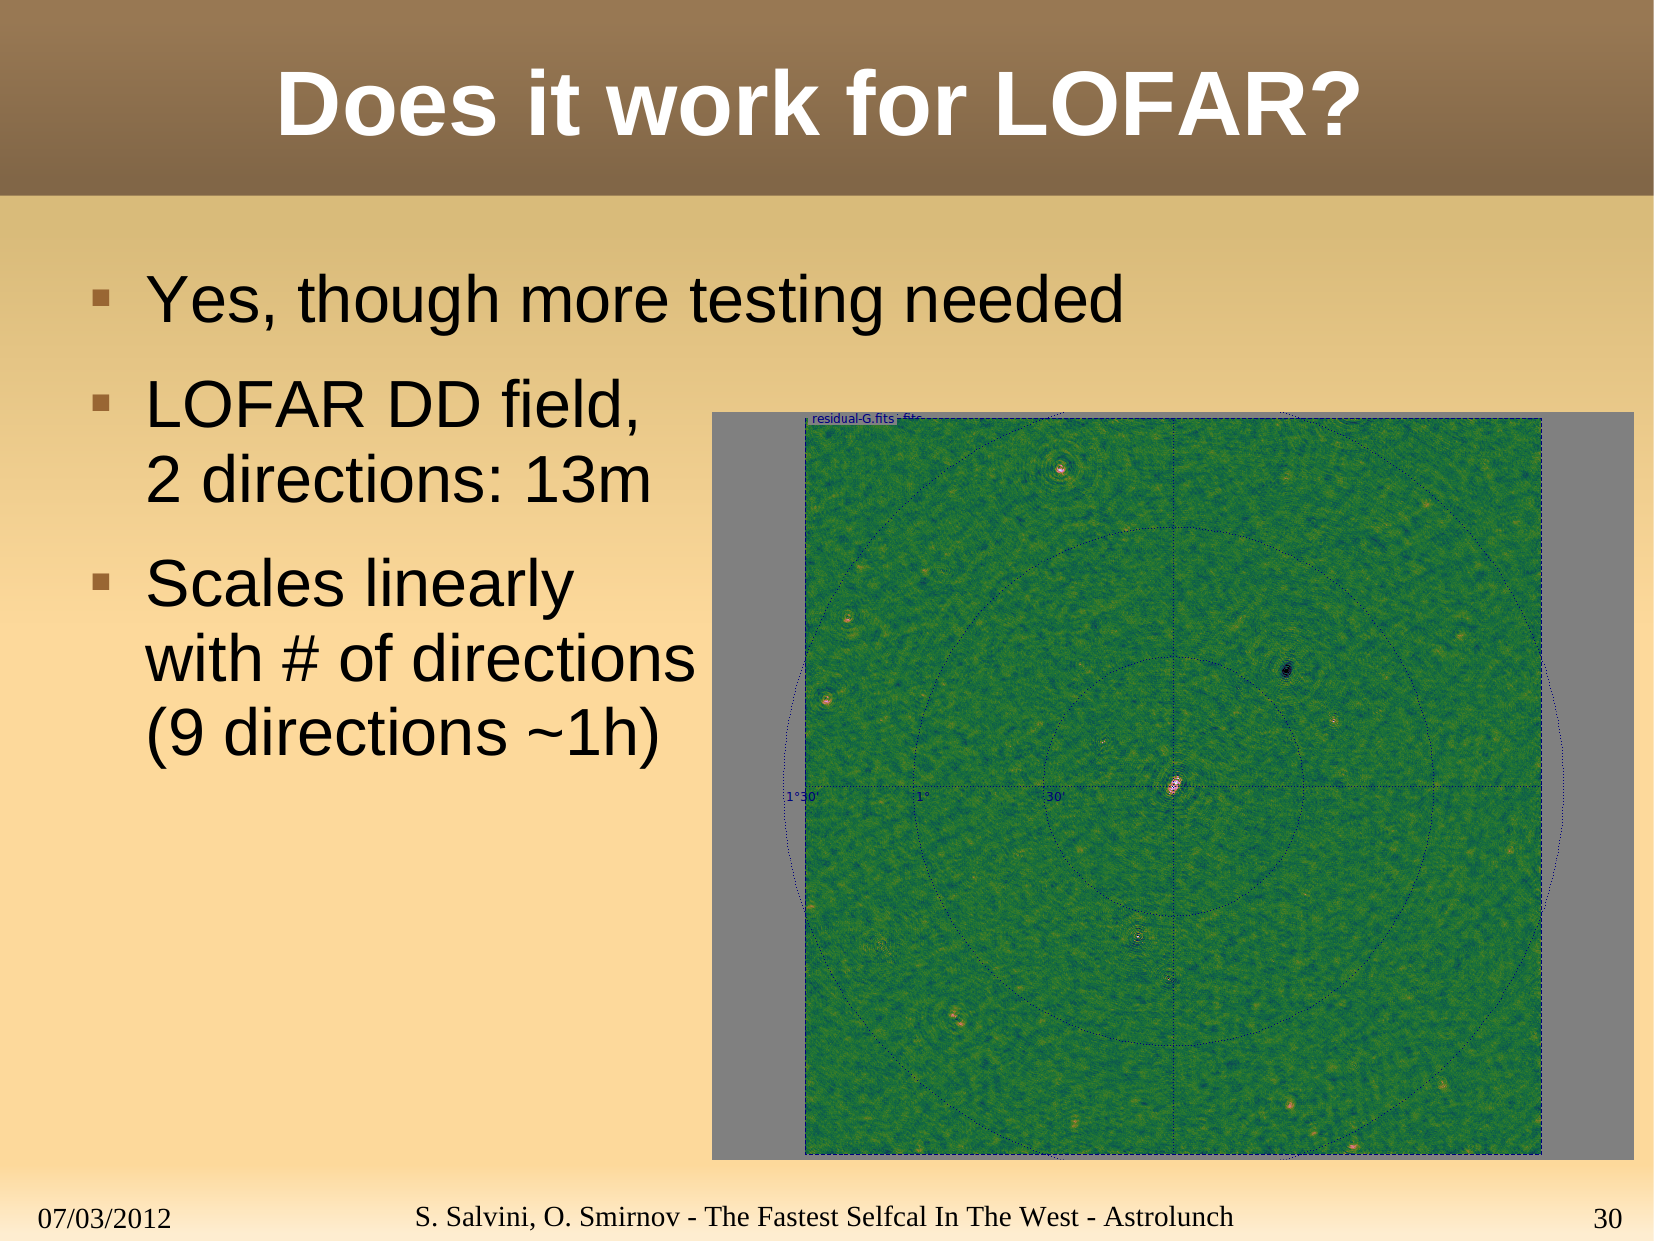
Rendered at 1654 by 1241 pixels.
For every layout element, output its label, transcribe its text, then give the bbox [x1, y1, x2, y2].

title Does it work for LOFAR? [76, 7, 1565, 200]
picture [0, 0, 1654, 1241]
list Yes, though more testing needed LOFAR DD field, 2 directions: 13m Scales linearly with # of directions (9 directions ~1h) [75, 262, 1564, 1067]
